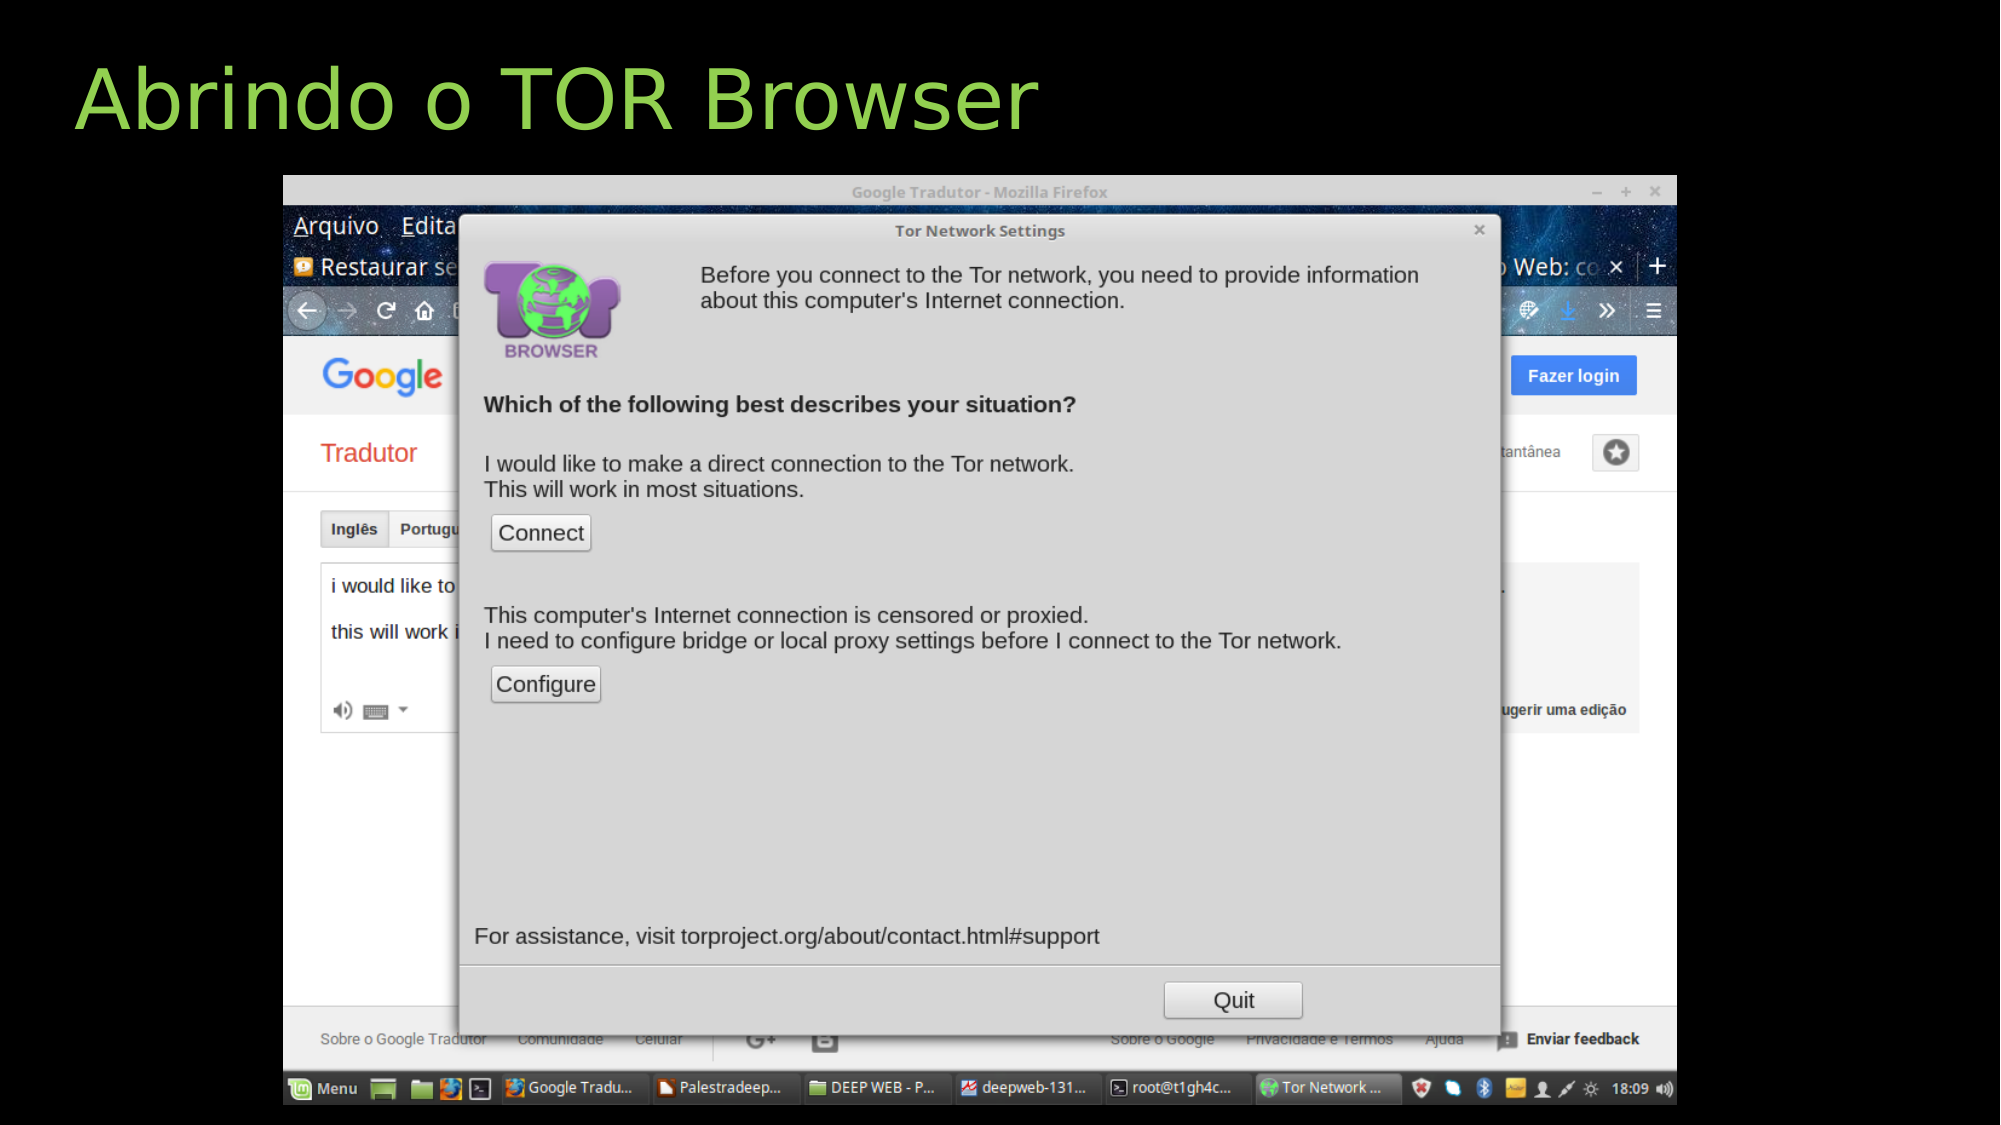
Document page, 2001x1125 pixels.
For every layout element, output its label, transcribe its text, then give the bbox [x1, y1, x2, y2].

title Abrindo o TOR Browser [59, 23, 1560, 154]
picture [283, 175, 1677, 1105]
